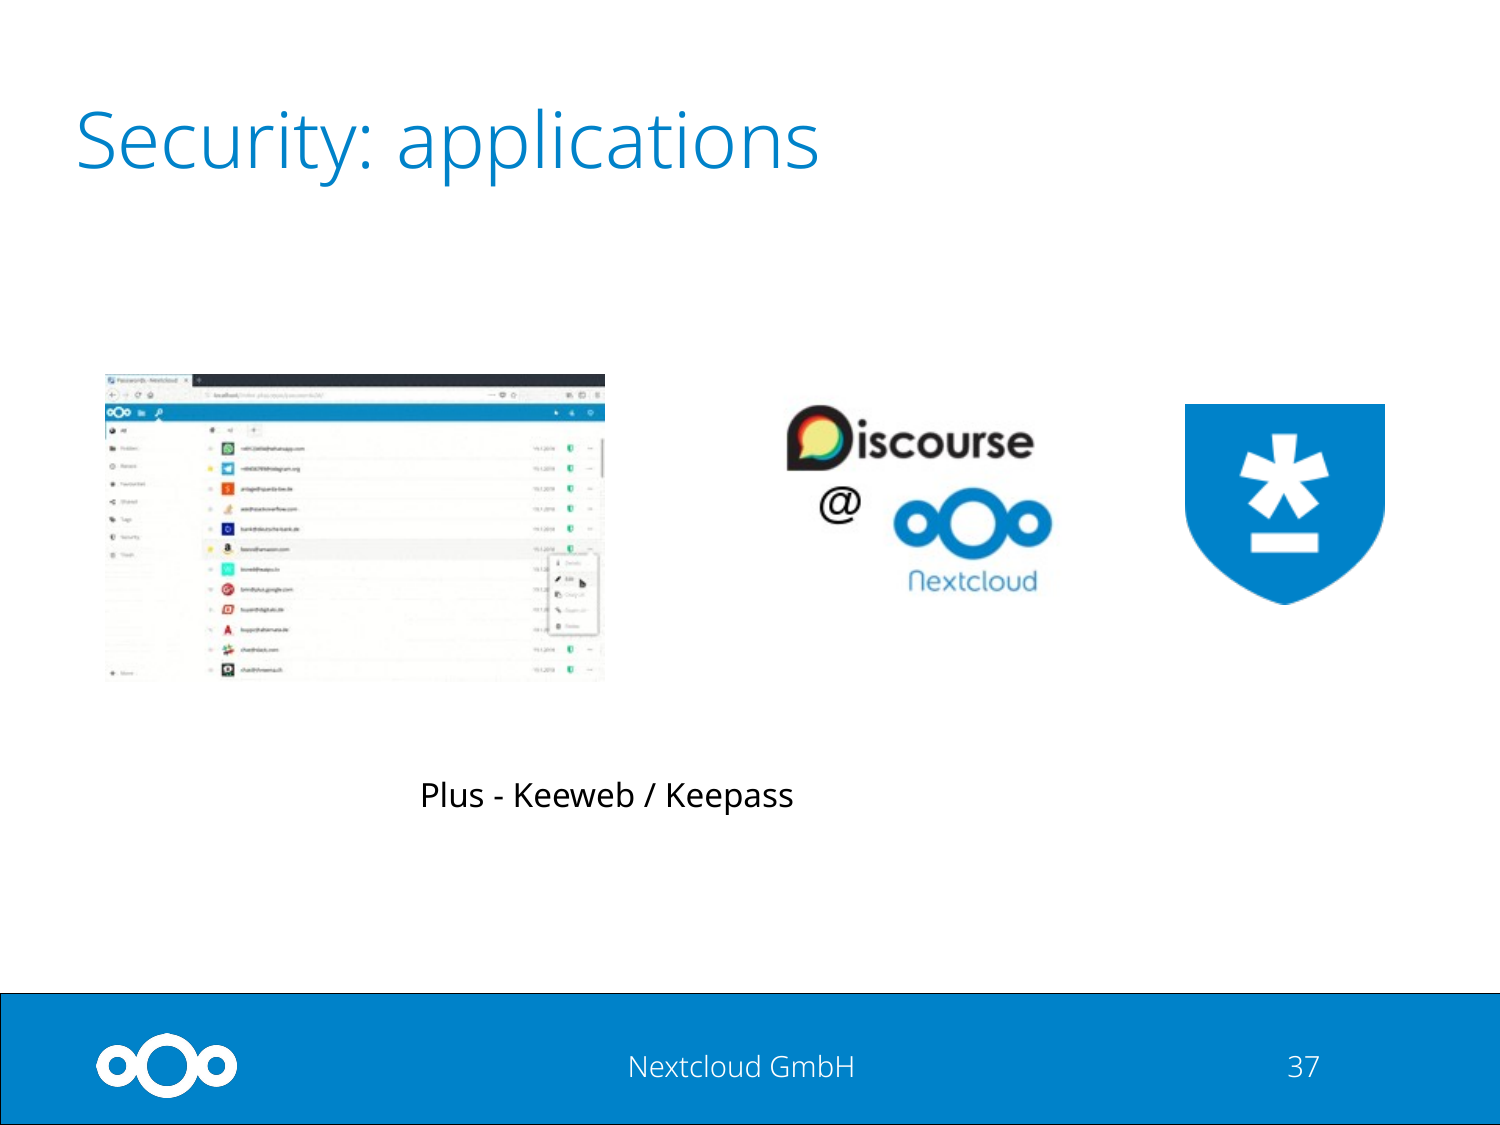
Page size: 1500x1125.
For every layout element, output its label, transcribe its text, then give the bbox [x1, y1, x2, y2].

picture [105, 374, 605, 682]
text_box Plus - Keeweb / Keepass [405, 765, 1186, 826]
picture [96, 1033, 237, 1098]
picture [1185, 404, 1385, 605]
picture [734, 371, 1096, 616]
title Security: applications [74, 44, 1425, 233]
